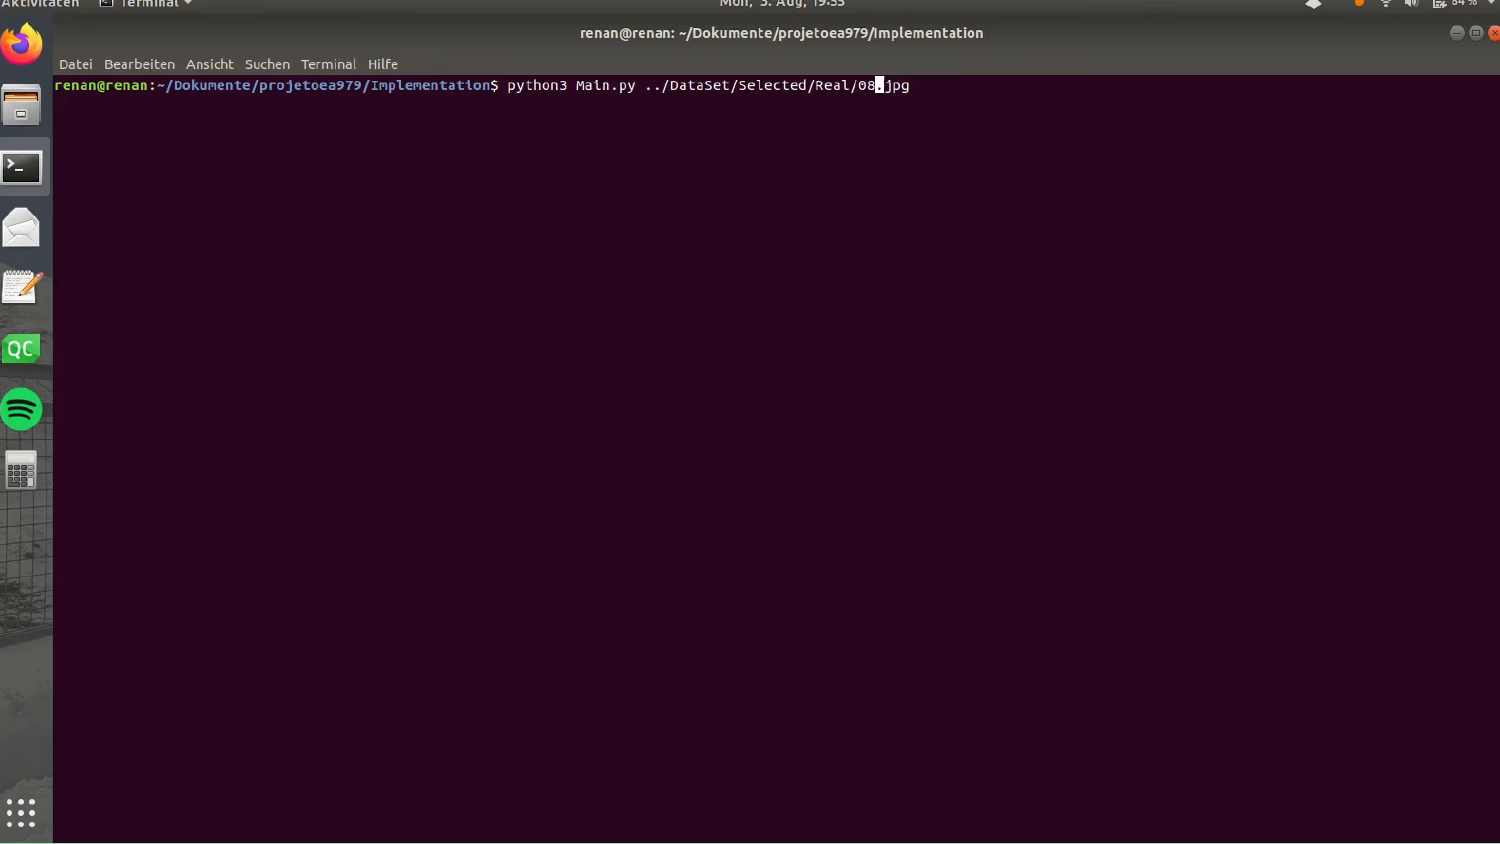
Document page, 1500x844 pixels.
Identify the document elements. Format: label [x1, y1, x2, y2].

text_box [0, 0, 1500, 844]
